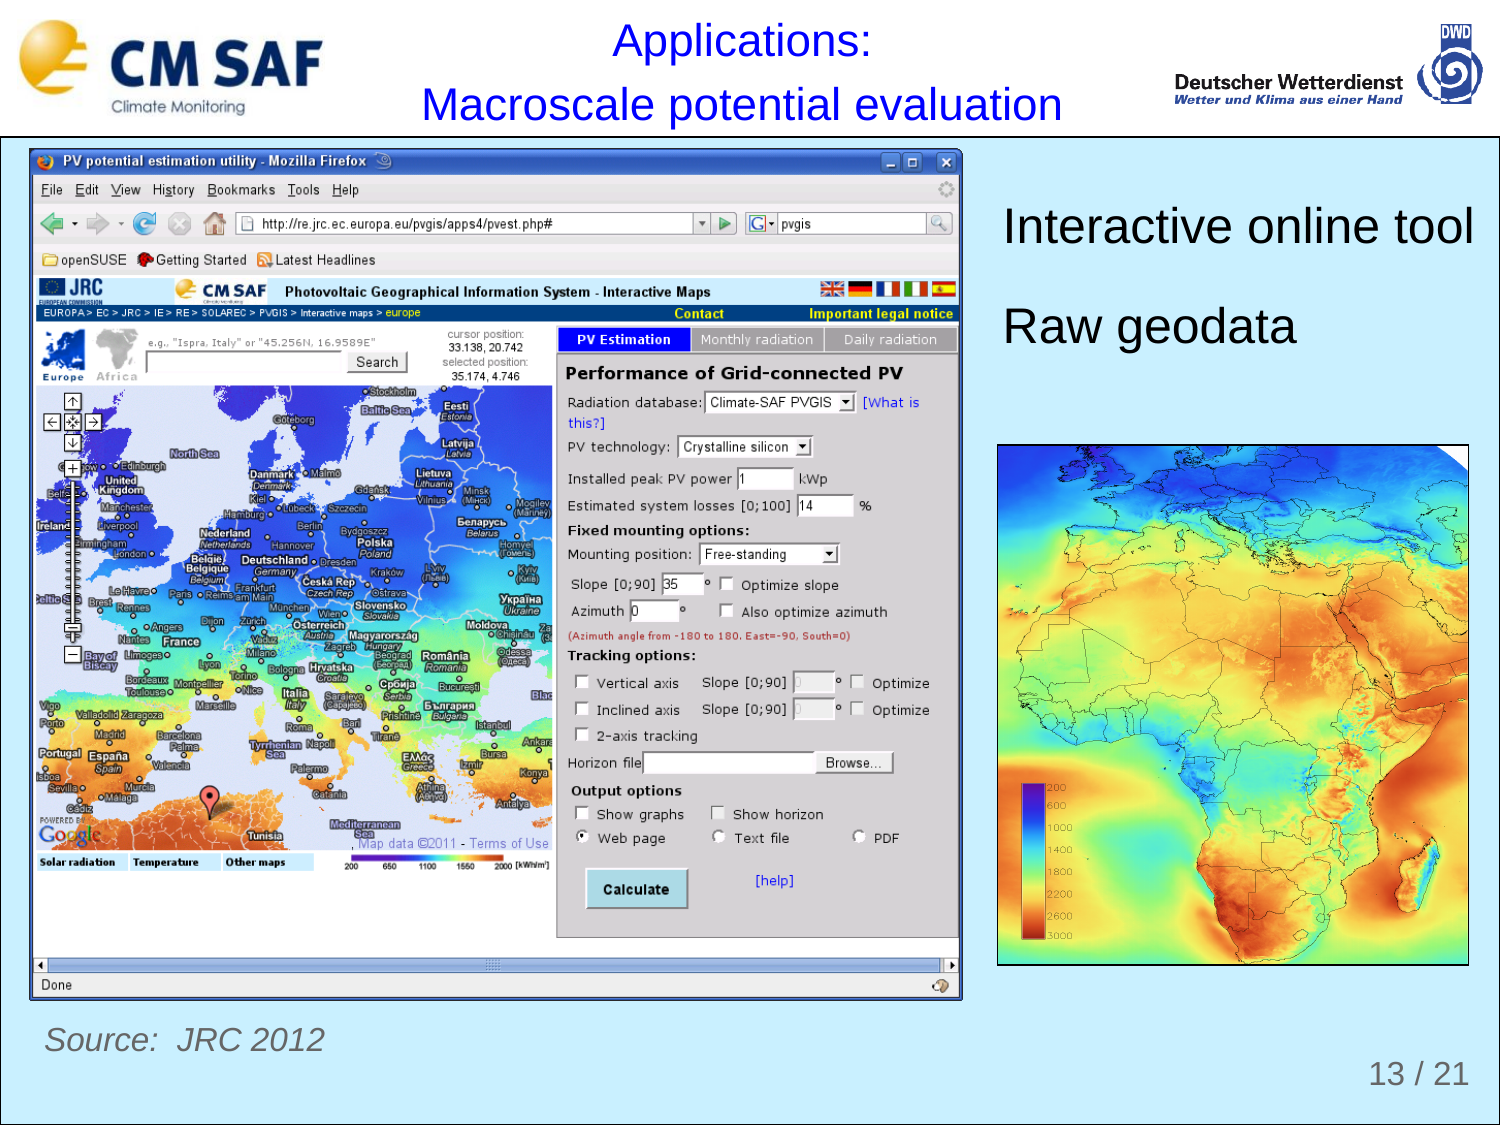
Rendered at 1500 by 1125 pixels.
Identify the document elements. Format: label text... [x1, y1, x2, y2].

text_box Source: JRC 2012 [29, 1000, 892, 1071]
picture [1175, 24, 1483, 104]
text_box Applications: Macroscale potential evaluation [313, 1, 1172, 81]
text_box Interactive online tool Raw geodata [987, 195, 1490, 362]
picture [17, 19, 325, 117]
picture [29, 148, 963, 1001]
picture [998, 445, 1468, 965]
